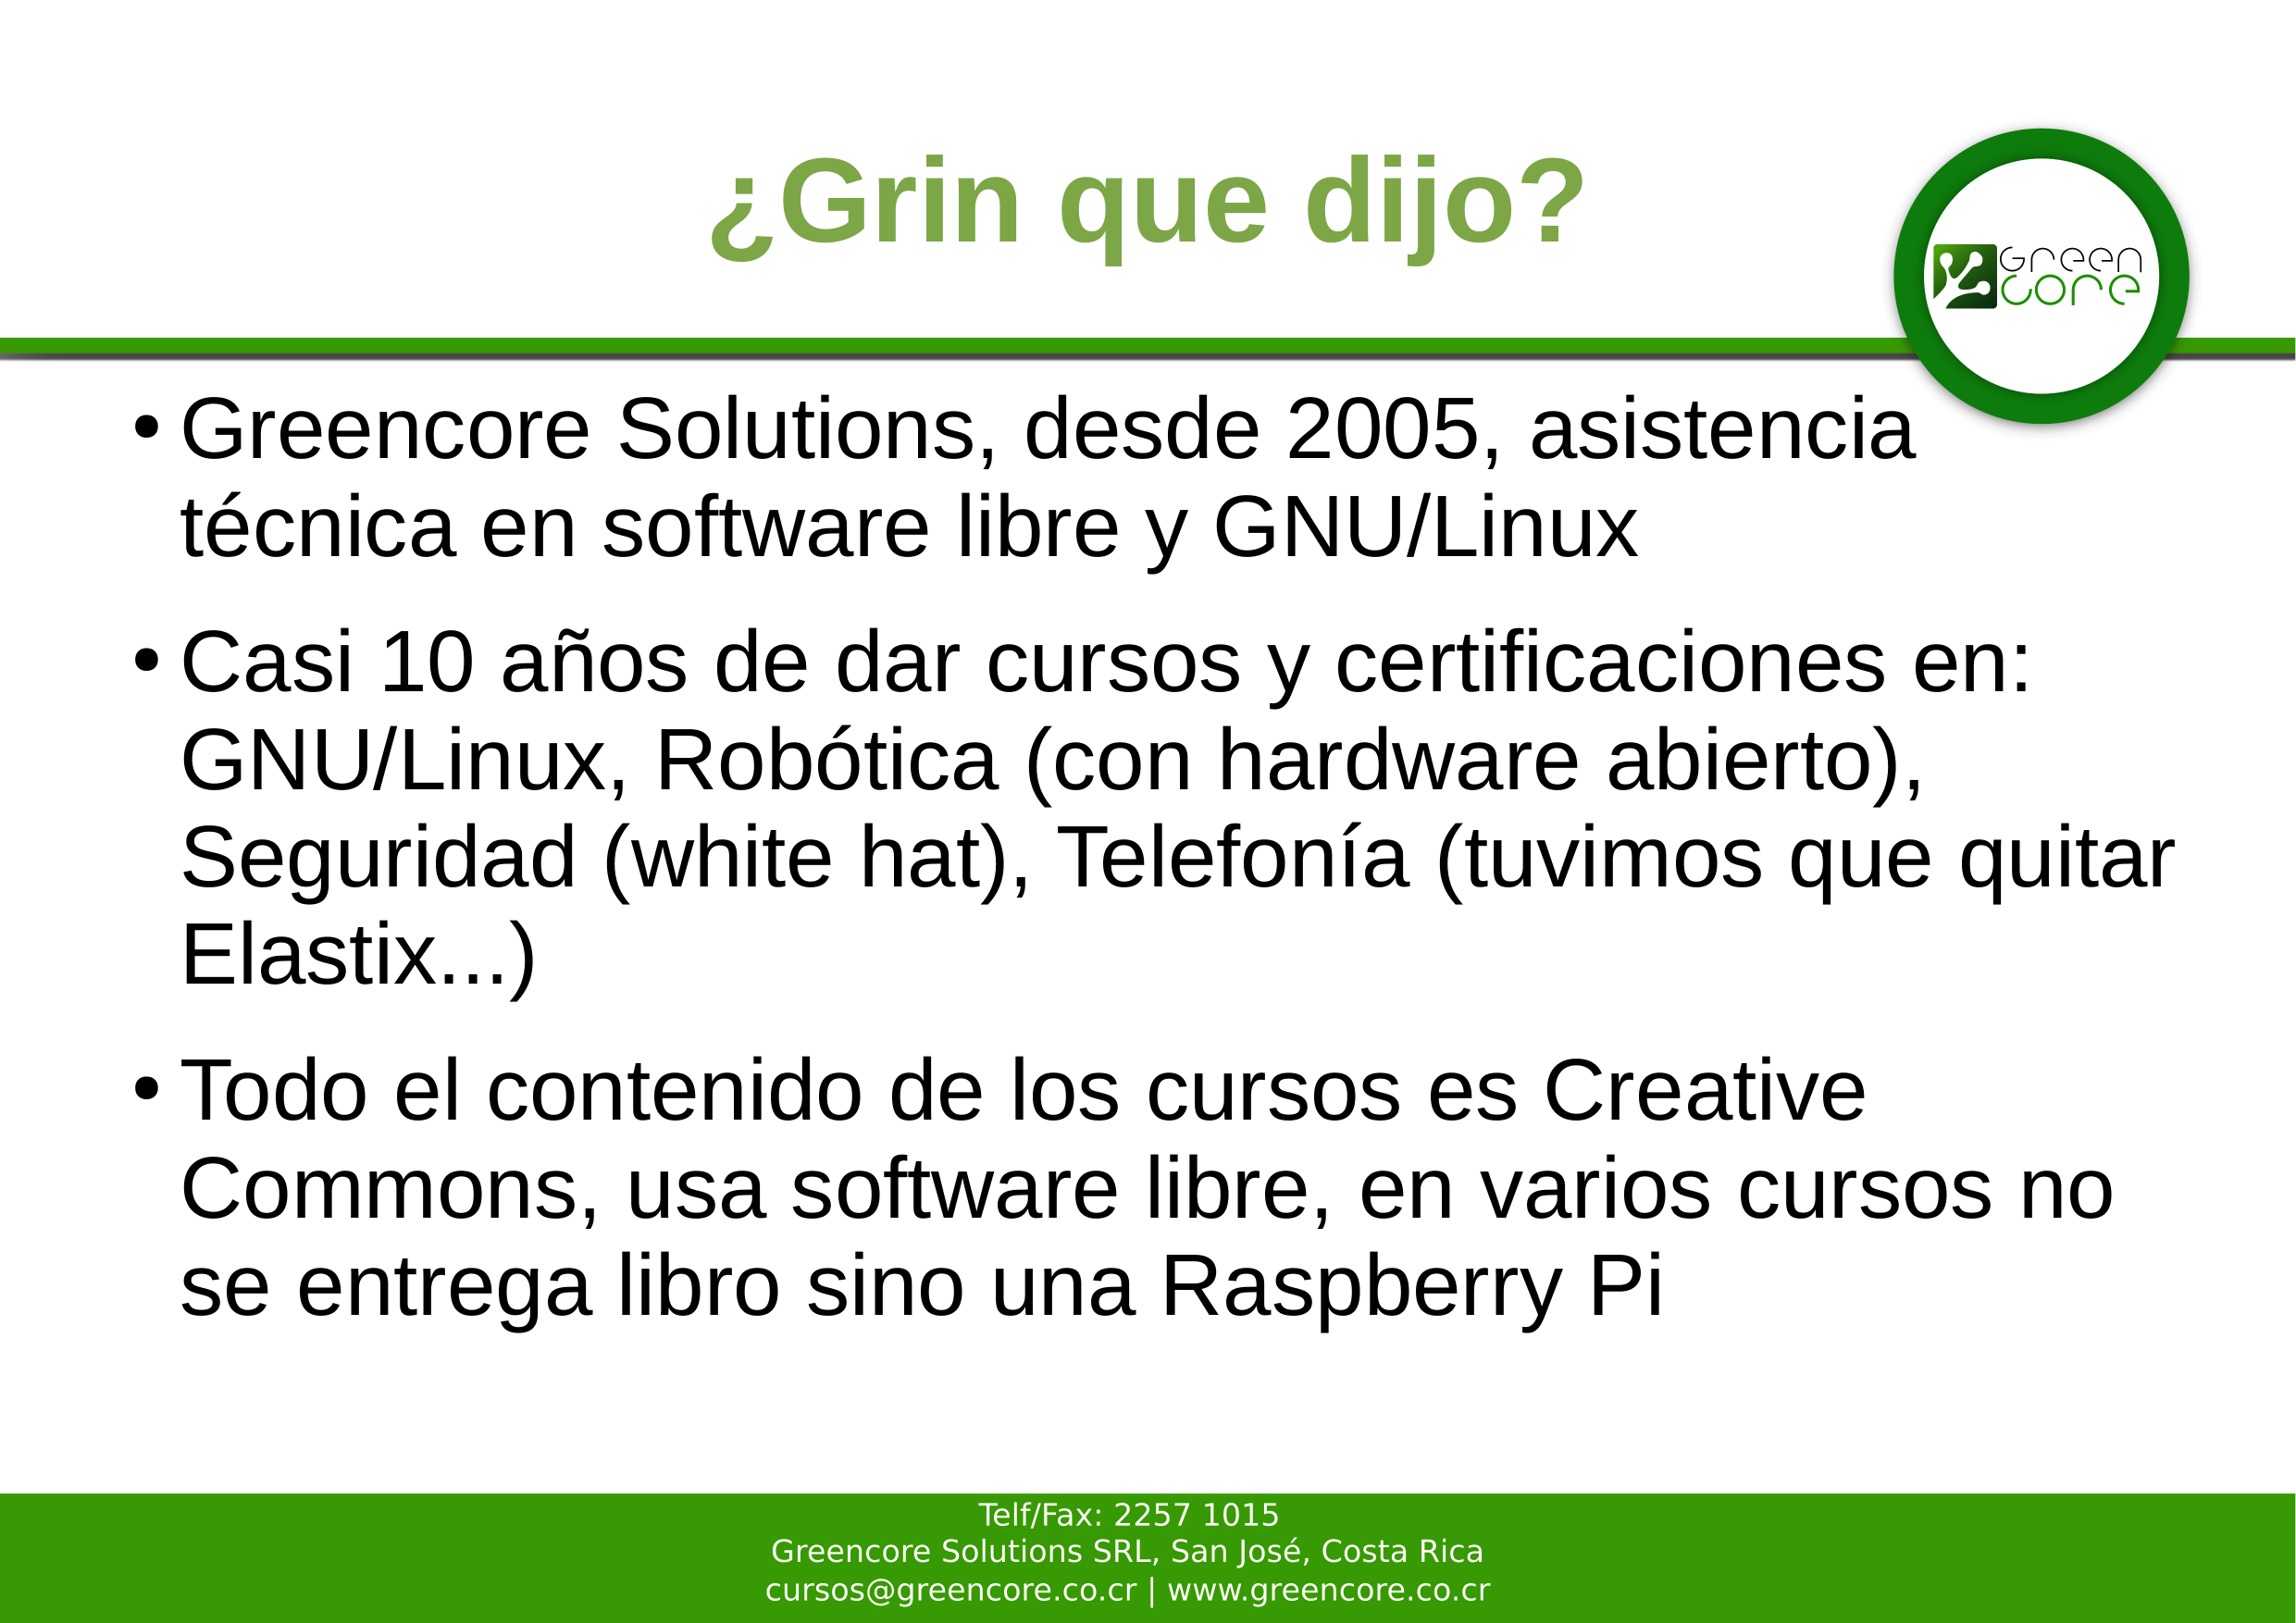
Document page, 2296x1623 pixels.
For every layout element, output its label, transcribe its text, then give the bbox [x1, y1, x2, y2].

list Greencore Solutions, desde 2005, asistencia técnica en software libre y GNU/Linux Casi 10 años de dar cursos y certificaciones en: GNU/Linux, Robótica (con hardware abierto), Seguridad (white hat), Telefonía (tuvimos que quitar Elastix...) Todo el contenido de los cursos es Creative Commons, usa software libre, en varios cursos no se entrega libro sino una Raspberry Pi [115, 379, 2181, 1489]
title ¿Grin que dijo? [115, 64, 2181, 336]
picture [0, 0, 2296, 1623]
